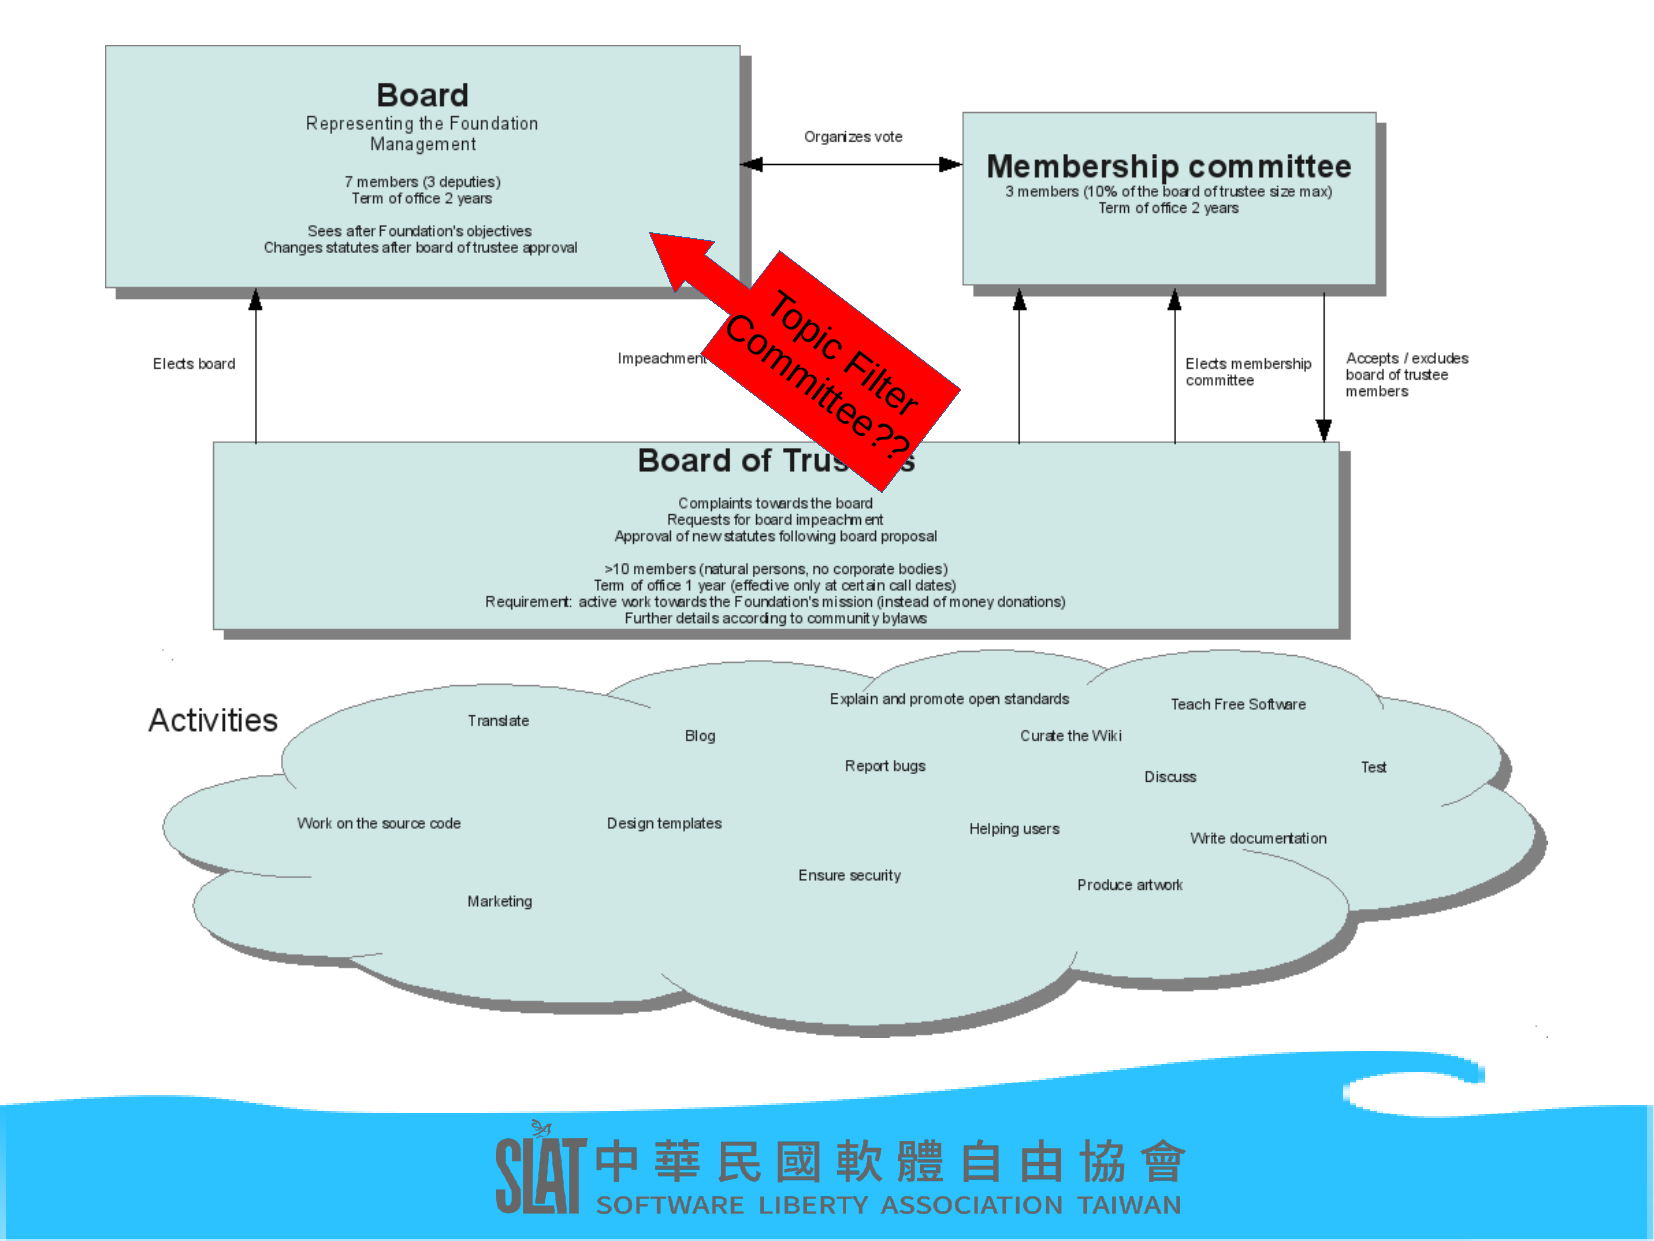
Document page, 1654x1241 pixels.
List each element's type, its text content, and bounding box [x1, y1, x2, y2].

picture [0, 1051, 1654, 1241]
picture [105, 45, 1548, 1038]
text_box Topic Filter Committee?? [649, 232, 961, 493]
